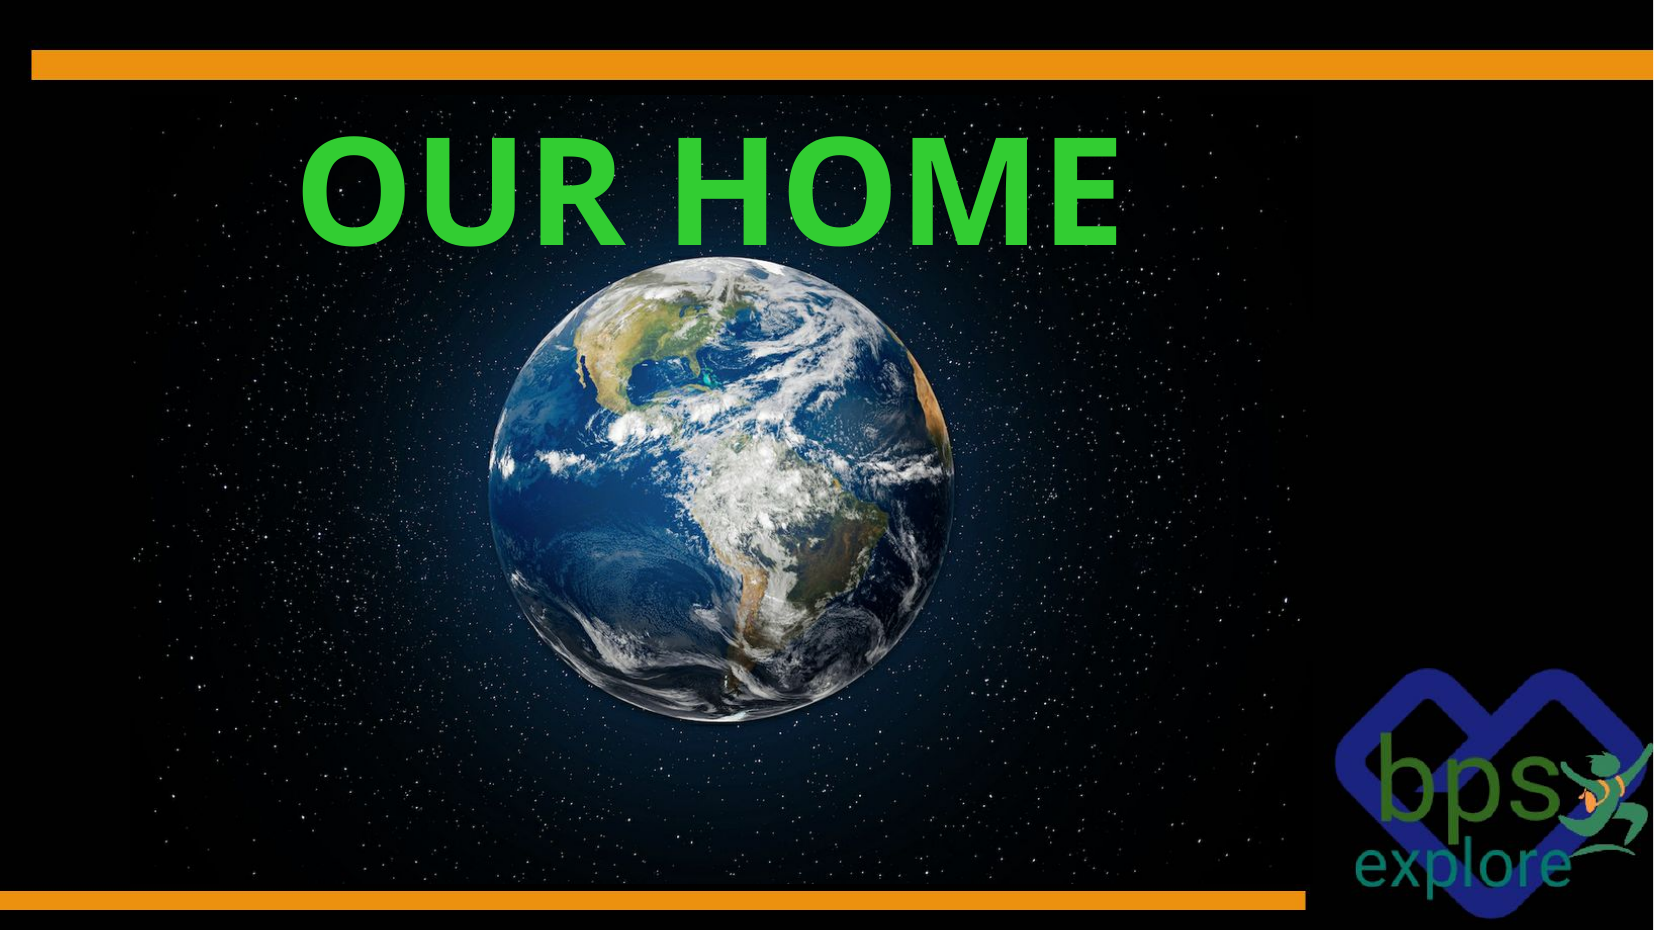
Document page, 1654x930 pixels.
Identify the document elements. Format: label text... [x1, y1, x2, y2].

text_box OUR HOME [280, 77, 1256, 297]
picture [0, 0, 1654, 930]
